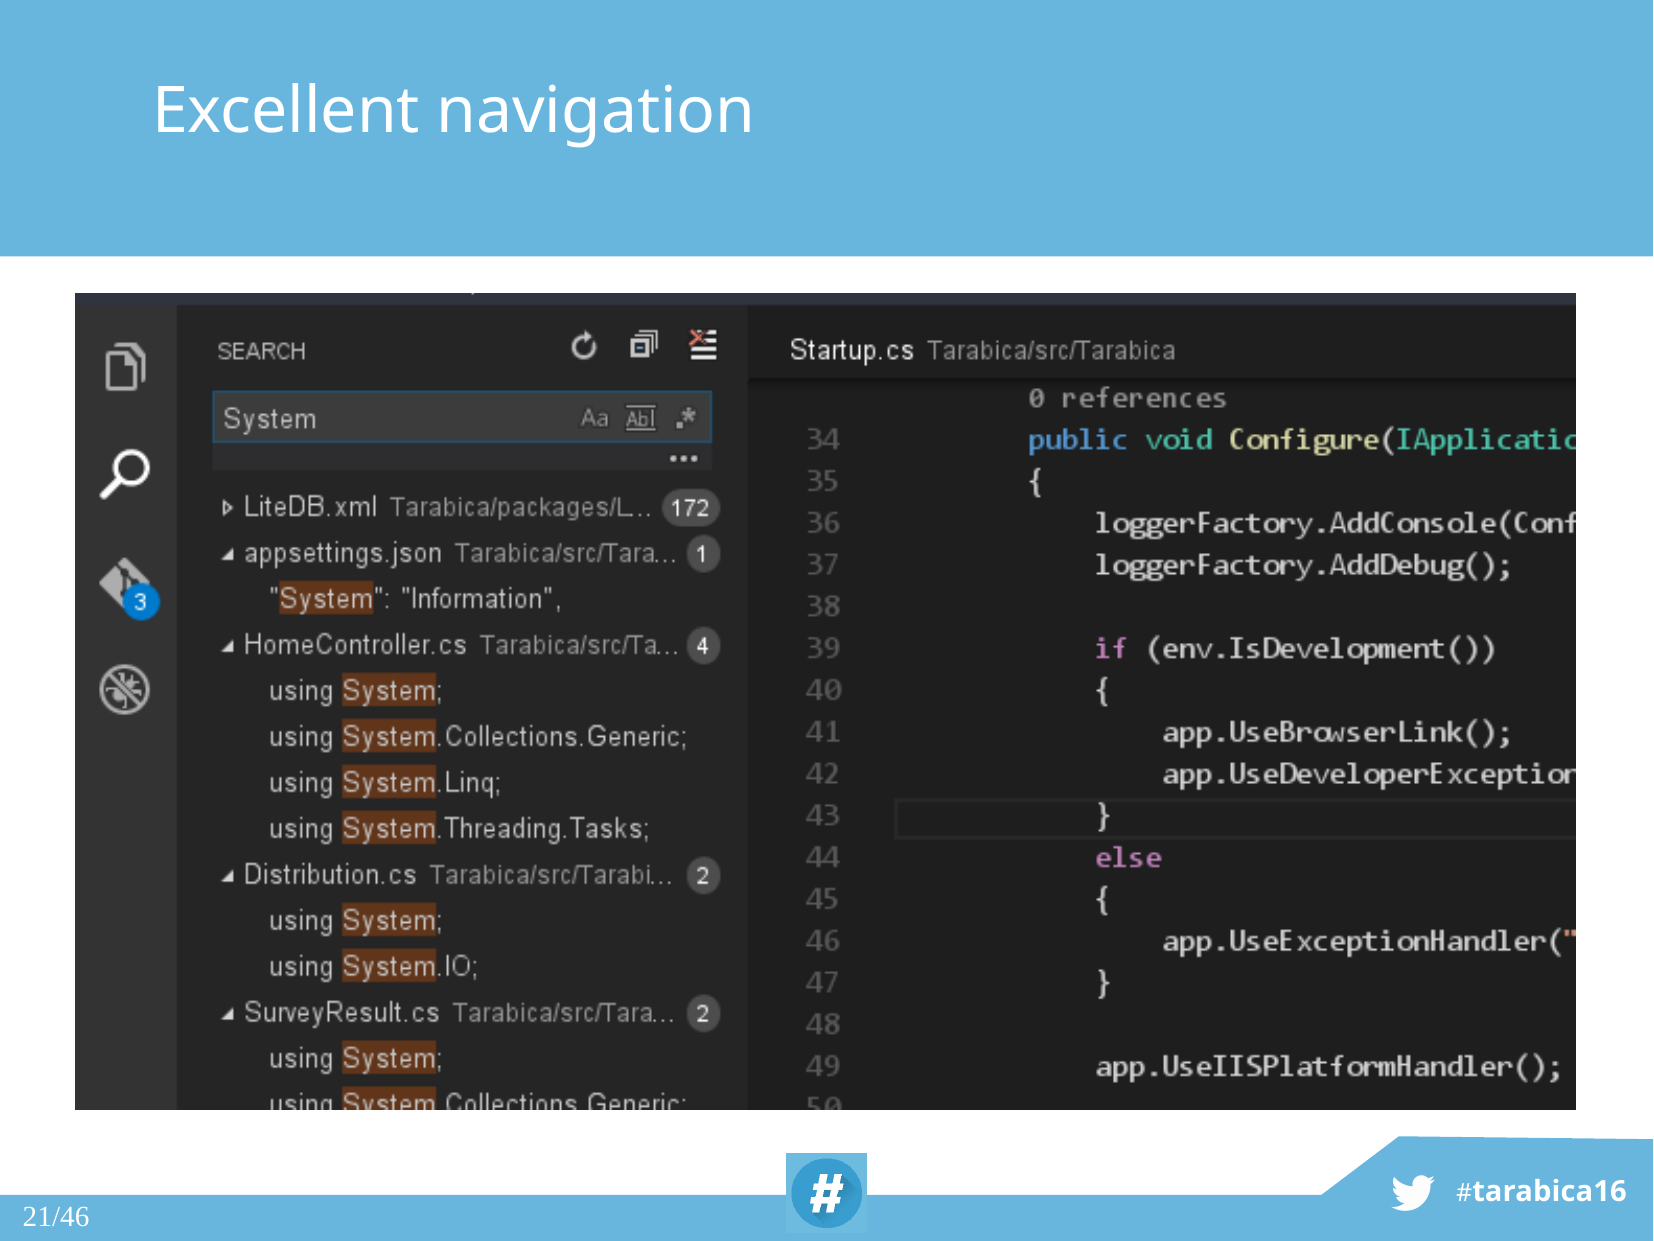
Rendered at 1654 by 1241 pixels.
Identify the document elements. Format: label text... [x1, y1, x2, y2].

list Excellent navigation [81, 63, 1570, 168]
picture [786, 1153, 867, 1233]
picture [75, 293, 1576, 1111]
picture [1378, 1158, 1448, 1228]
